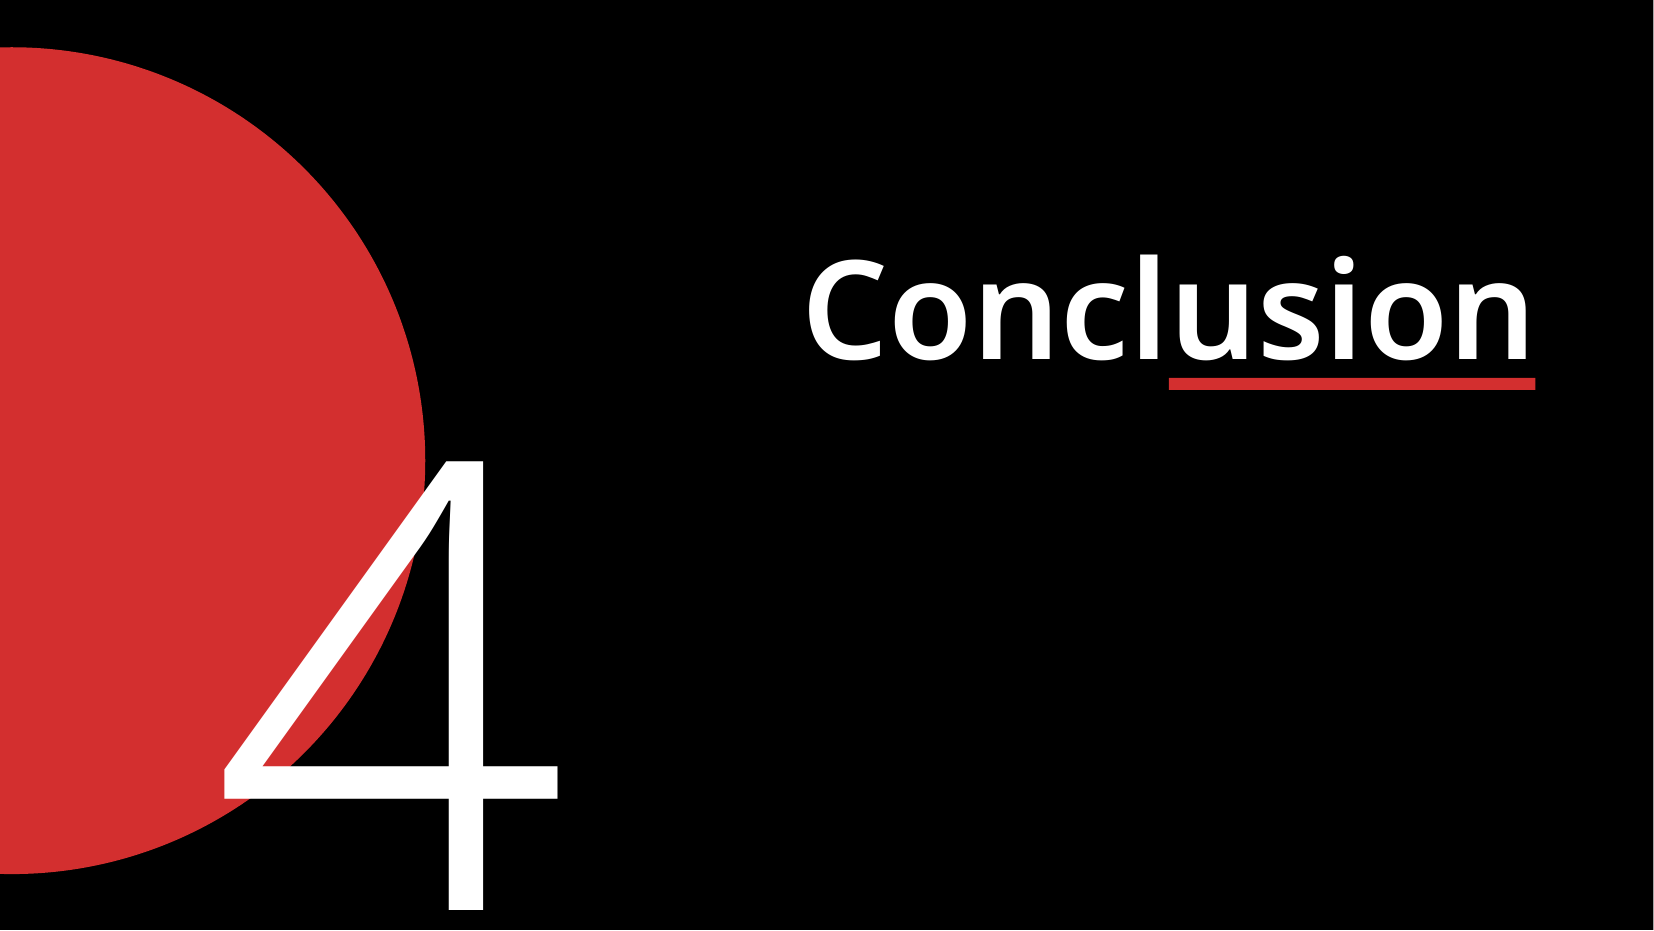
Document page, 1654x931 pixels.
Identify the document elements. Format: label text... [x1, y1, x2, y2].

text_box Conclusion [419, 212, 1538, 543]
text_box 4 [141, 242, 567, 931]
text_box [0, 47, 363, 875]
